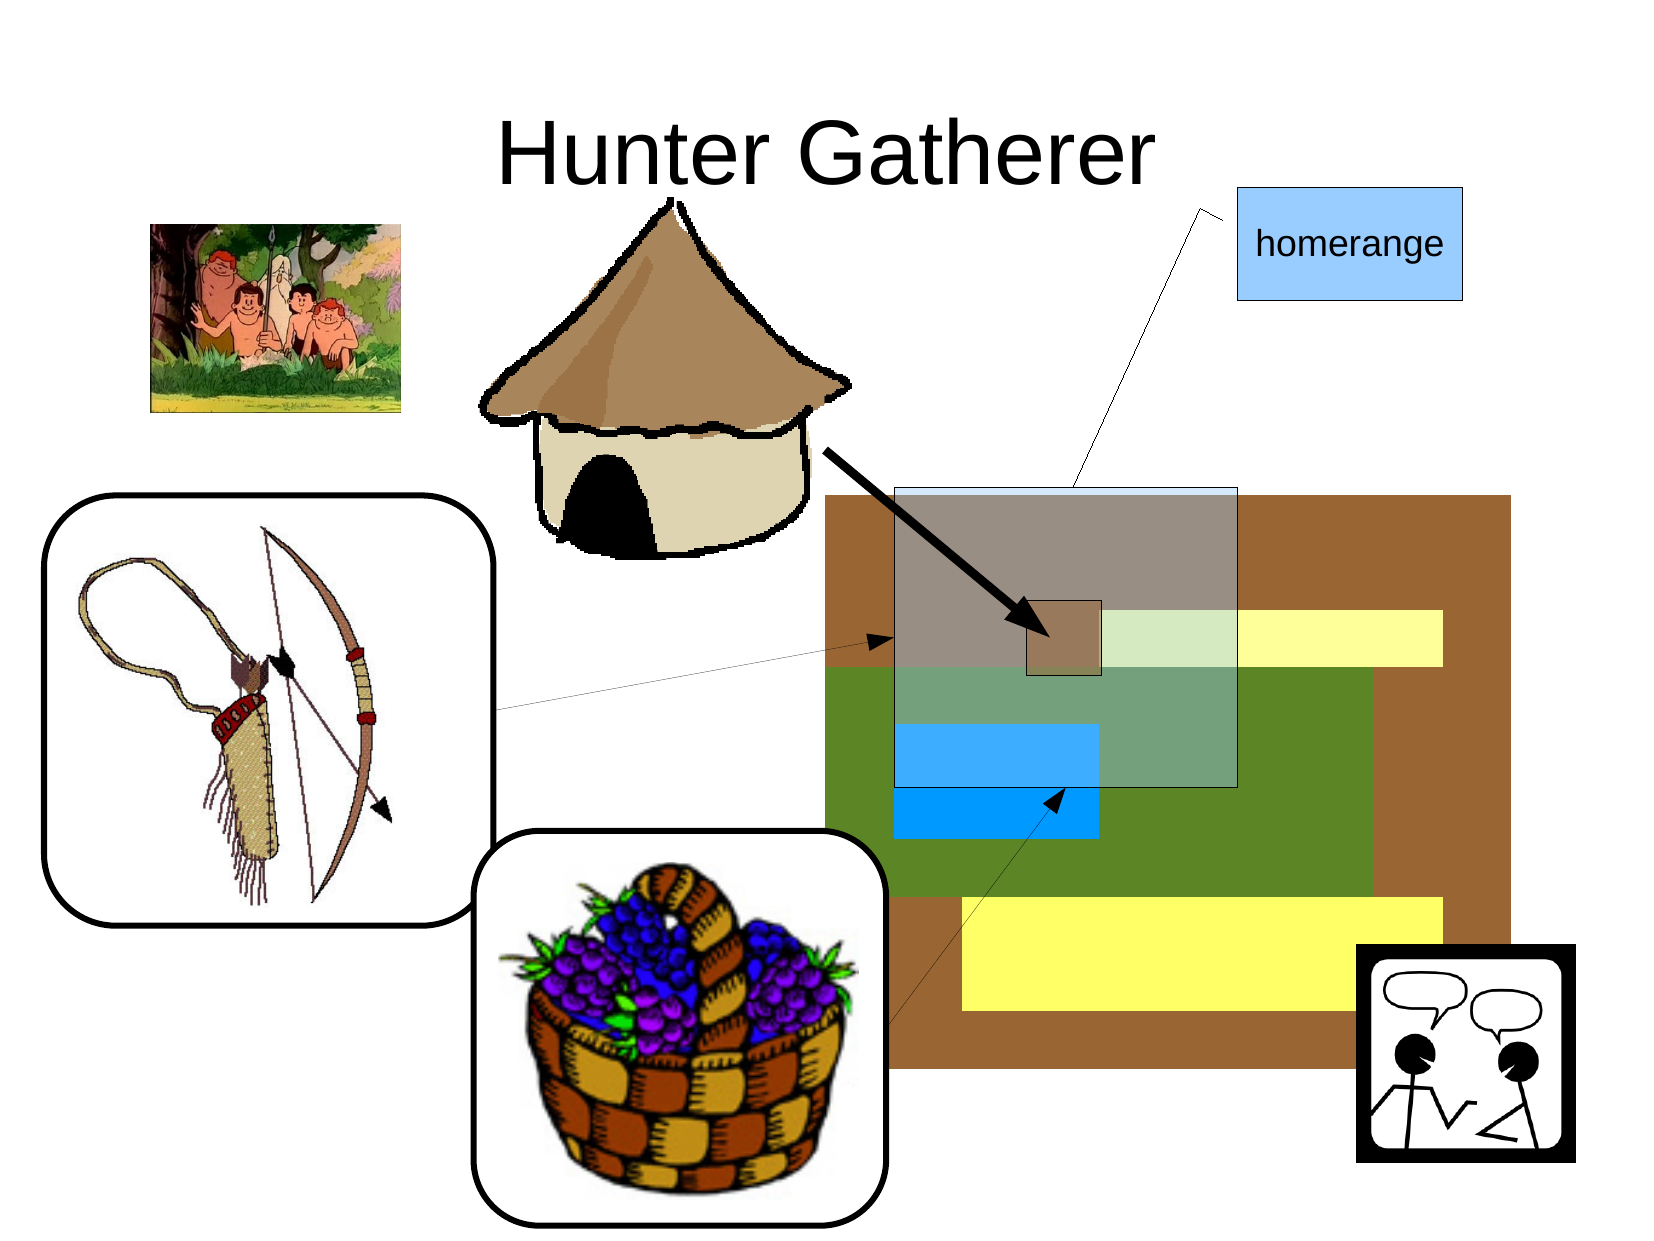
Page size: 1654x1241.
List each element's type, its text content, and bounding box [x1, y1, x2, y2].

table_cell [1099, 839, 1168, 897]
text_box [43, 495, 887, 1226]
table_cell [1443, 552, 1511, 610]
picture [1356, 944, 1576, 1163]
table_cell [1099, 954, 1168, 1011]
table_cell [1374, 782, 1443, 839]
table_cell [1305, 610, 1374, 667]
table_cell [894, 897, 962, 954]
table_cell [900, 954, 962, 1011]
table_cell [1443, 667, 1511, 724]
table_cell [887, 954, 894, 1011]
table_cell [1305, 1011, 1356, 1069]
table_cell [1237, 897, 1305, 954]
table_cell [887, 1020, 894, 1069]
table_cell [1168, 839, 1237, 897]
table_cell [962, 897, 1031, 954]
table_cell [1031, 788, 1063, 832]
table_cell [943, 929, 962, 954]
table_cell [1305, 552, 1374, 610]
table_cell [825, 667, 894, 724]
table_cell [962, 1011, 1031, 1069]
table_cell [1031, 1011, 1099, 1069]
title Hunter Gatherer [82, 49, 1571, 257]
table_cell [825, 552, 894, 610]
table_cell [962, 954, 1031, 1011]
table_cell [1168, 897, 1237, 954]
table_cell [1305, 667, 1374, 724]
table_cell [1031, 788, 1099, 839]
table_cell [1305, 782, 1374, 839]
picture [150, 224, 401, 413]
table_cell [825, 610, 894, 649]
table_cell [1305, 724, 1374, 782]
text_box [894, 487, 1238, 788]
table_cell [1443, 724, 1511, 782]
table_cell [1443, 897, 1511, 944]
table_header [1443, 495, 1511, 552]
table_cell [825, 724, 894, 782]
text_box homerange [1238, 187, 1463, 300]
table_cell [1305, 897, 1374, 954]
table_cell [1168, 1011, 1237, 1069]
table_cell [962, 839, 1026, 897]
table_cell [1443, 610, 1511, 667]
table_cell [962, 897, 983, 925]
table_cell [1443, 839, 1511, 897]
table_cell [1099, 788, 1168, 839]
table_cell [825, 782, 894, 839]
table_cell [1305, 954, 1356, 1011]
table_cell [1305, 839, 1374, 897]
table_cell [894, 1011, 962, 1069]
table_cell [1374, 897, 1443, 944]
table_cell [962, 788, 1031, 839]
table_cell [1238, 552, 1305, 610]
table_cell [1237, 839, 1305, 897]
table_cell [825, 639, 894, 667]
table_cell [894, 954, 940, 1011]
table_cell [985, 839, 1031, 897]
table_cell [1237, 1011, 1305, 1069]
table_cell [1099, 1011, 1168, 1069]
table_cell [1031, 954, 1099, 1011]
table_header [1305, 495, 1374, 552]
table_cell [1374, 610, 1443, 667]
table_cell [1237, 954, 1305, 1011]
table_cell [1238, 667, 1305, 724]
picture [498, 862, 859, 1201]
table_cell [1168, 954, 1237, 1011]
table_cell [1374, 667, 1443, 724]
table_cell [887, 897, 894, 954]
table_cell [894, 788, 962, 839]
table_cell [894, 839, 962, 897]
table_cell [1374, 724, 1443, 782]
table_cell [1031, 839, 1099, 897]
picture [75, 187, 874, 908]
table_header [874, 498, 894, 552]
table_cell [1031, 897, 1099, 954]
table_cell [1099, 897, 1168, 954]
table_header [1374, 495, 1443, 552]
table_cell [1168, 788, 1237, 839]
table_cell [1238, 610, 1305, 667]
table_cell [1238, 724, 1305, 782]
table_cell [887, 1011, 894, 1025]
table_header [1238, 495, 1305, 552]
table_cell [1374, 839, 1443, 897]
table_cell [1374, 552, 1443, 610]
table_cell [1237, 782, 1305, 839]
table_cell [854, 839, 894, 897]
table_cell [1443, 782, 1511, 839]
